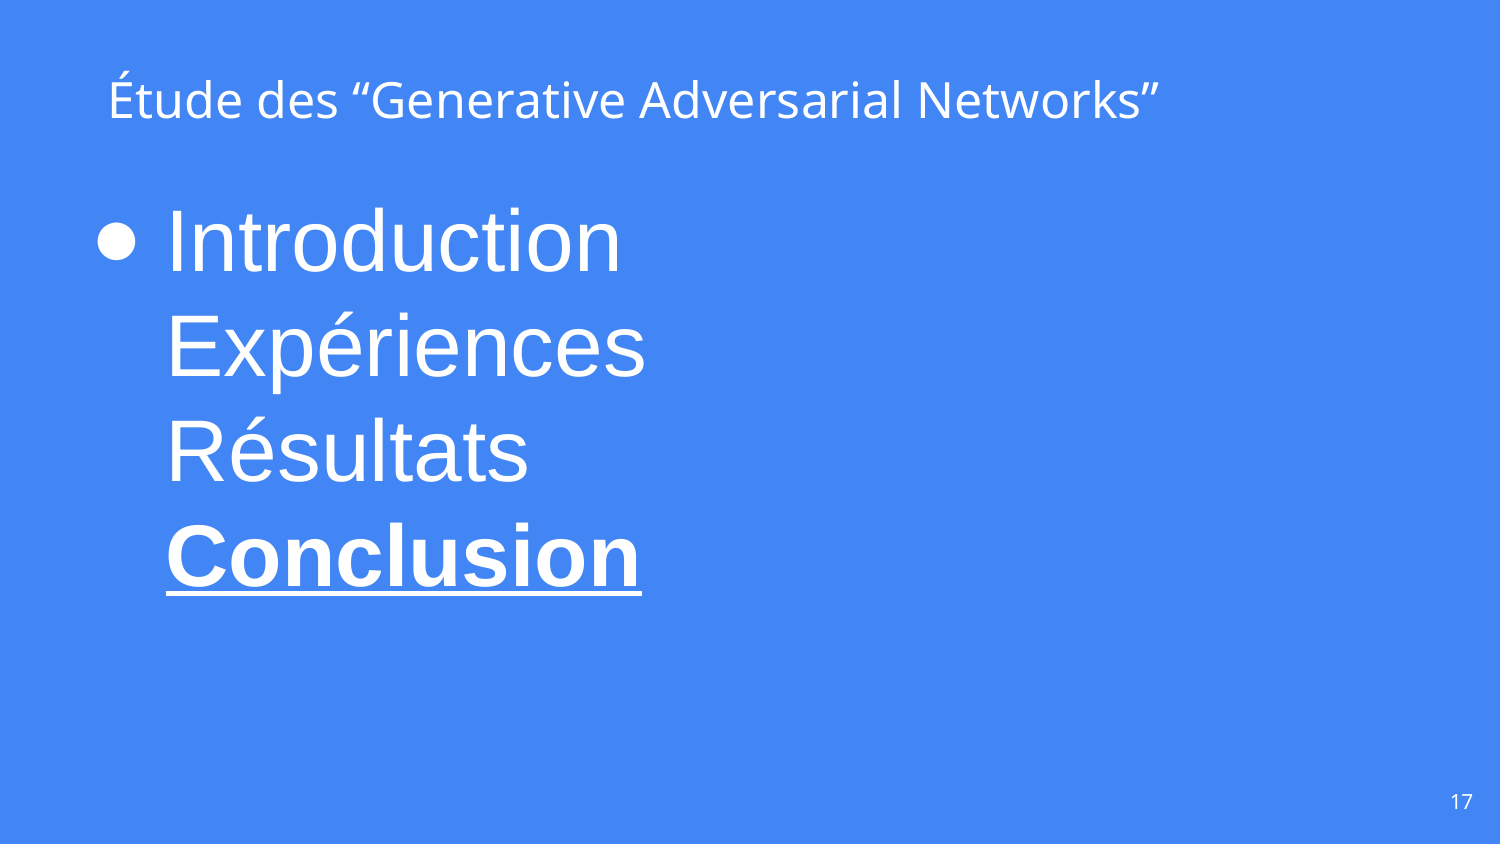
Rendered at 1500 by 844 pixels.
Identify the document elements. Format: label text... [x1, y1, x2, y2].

slide_number <number> [1398, 770, 1489, 835]
title Introduction Expériences Résultats Conclusion [75, 363, 1425, 530]
text_box Étude des “Generative Adversarial Networks” [92, 53, 1225, 176]
